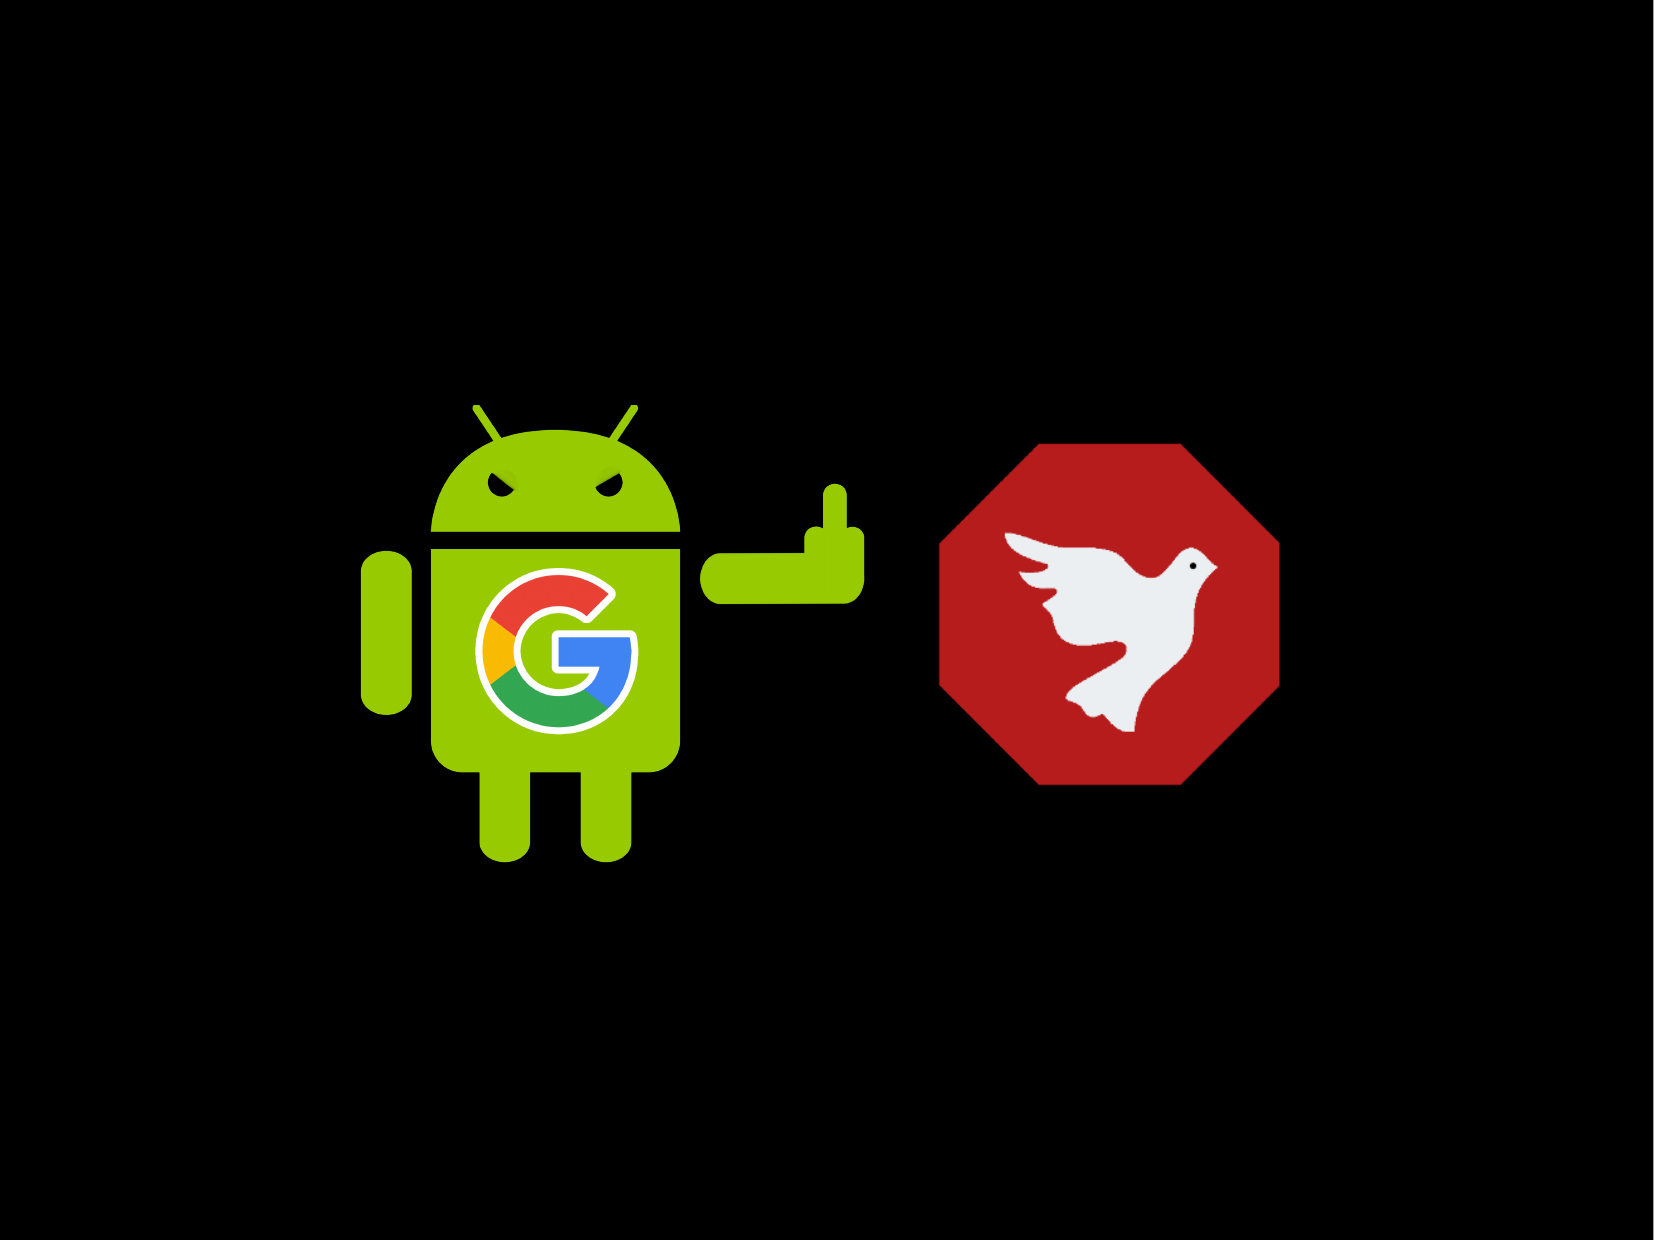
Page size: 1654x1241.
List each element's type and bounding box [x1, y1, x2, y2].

picture [360, 299, 1654, 930]
